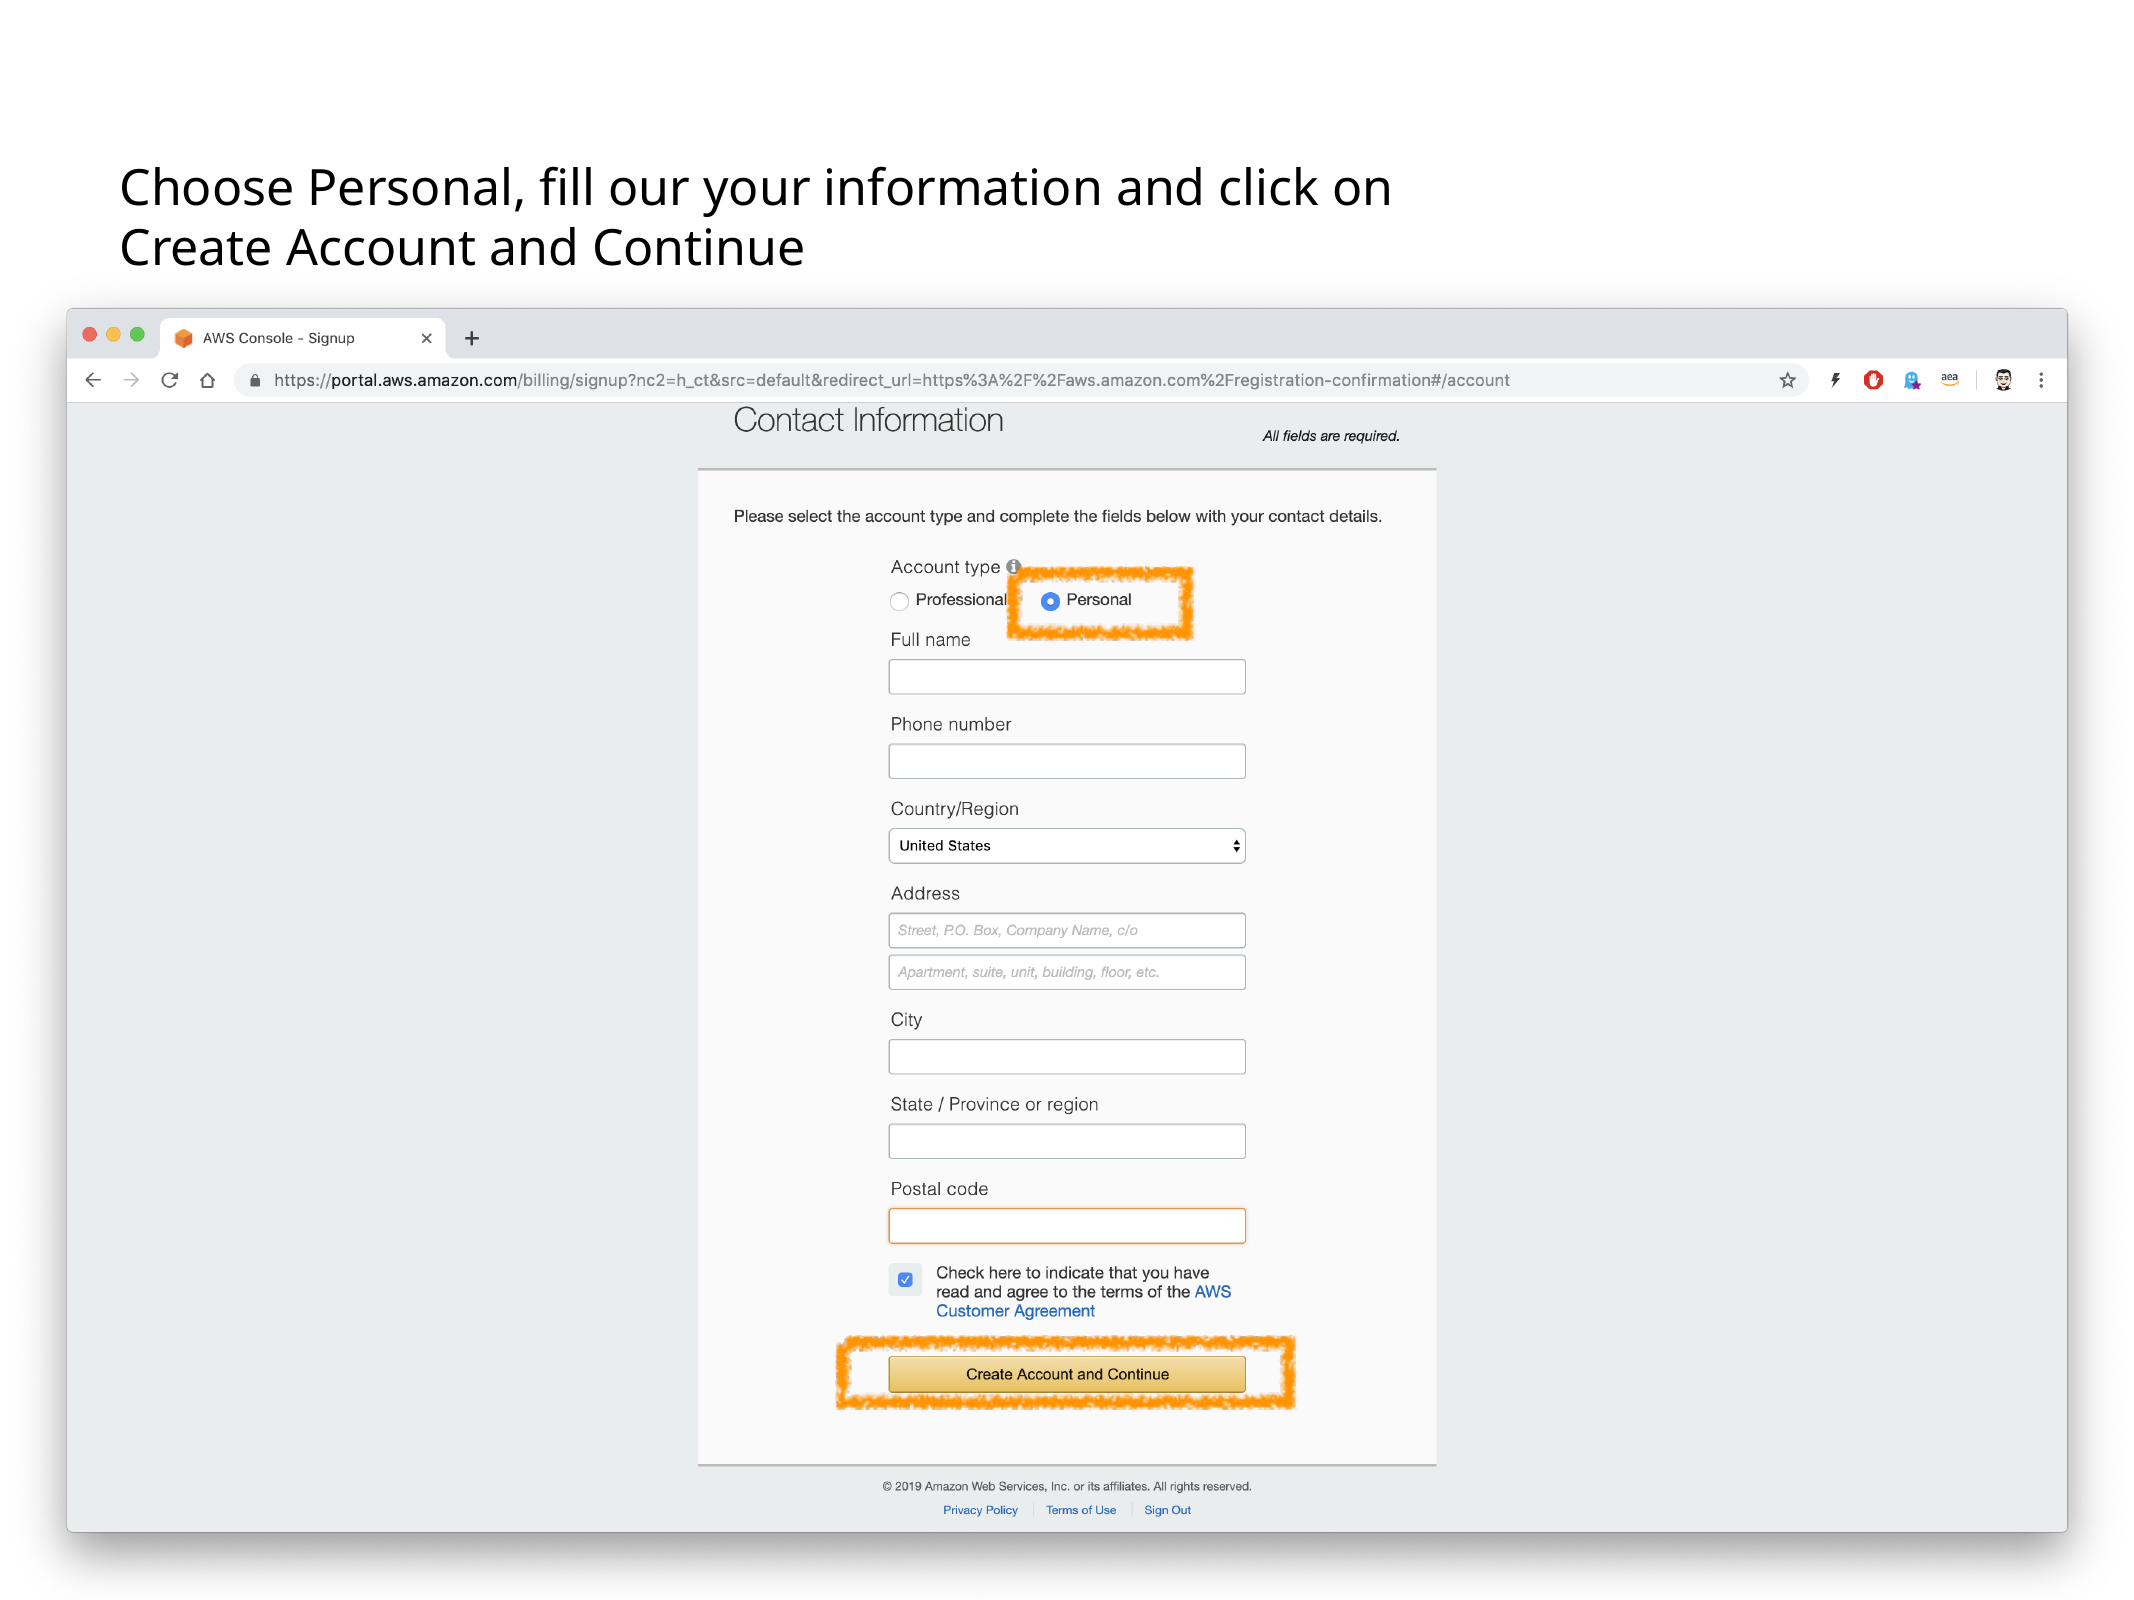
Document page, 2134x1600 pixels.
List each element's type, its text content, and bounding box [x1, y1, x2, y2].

text_box Choose Personal, fill our your information and click on Create Account and Continue [111, 146, 1416, 263]
picture [0, 263, 2134, 1600]
